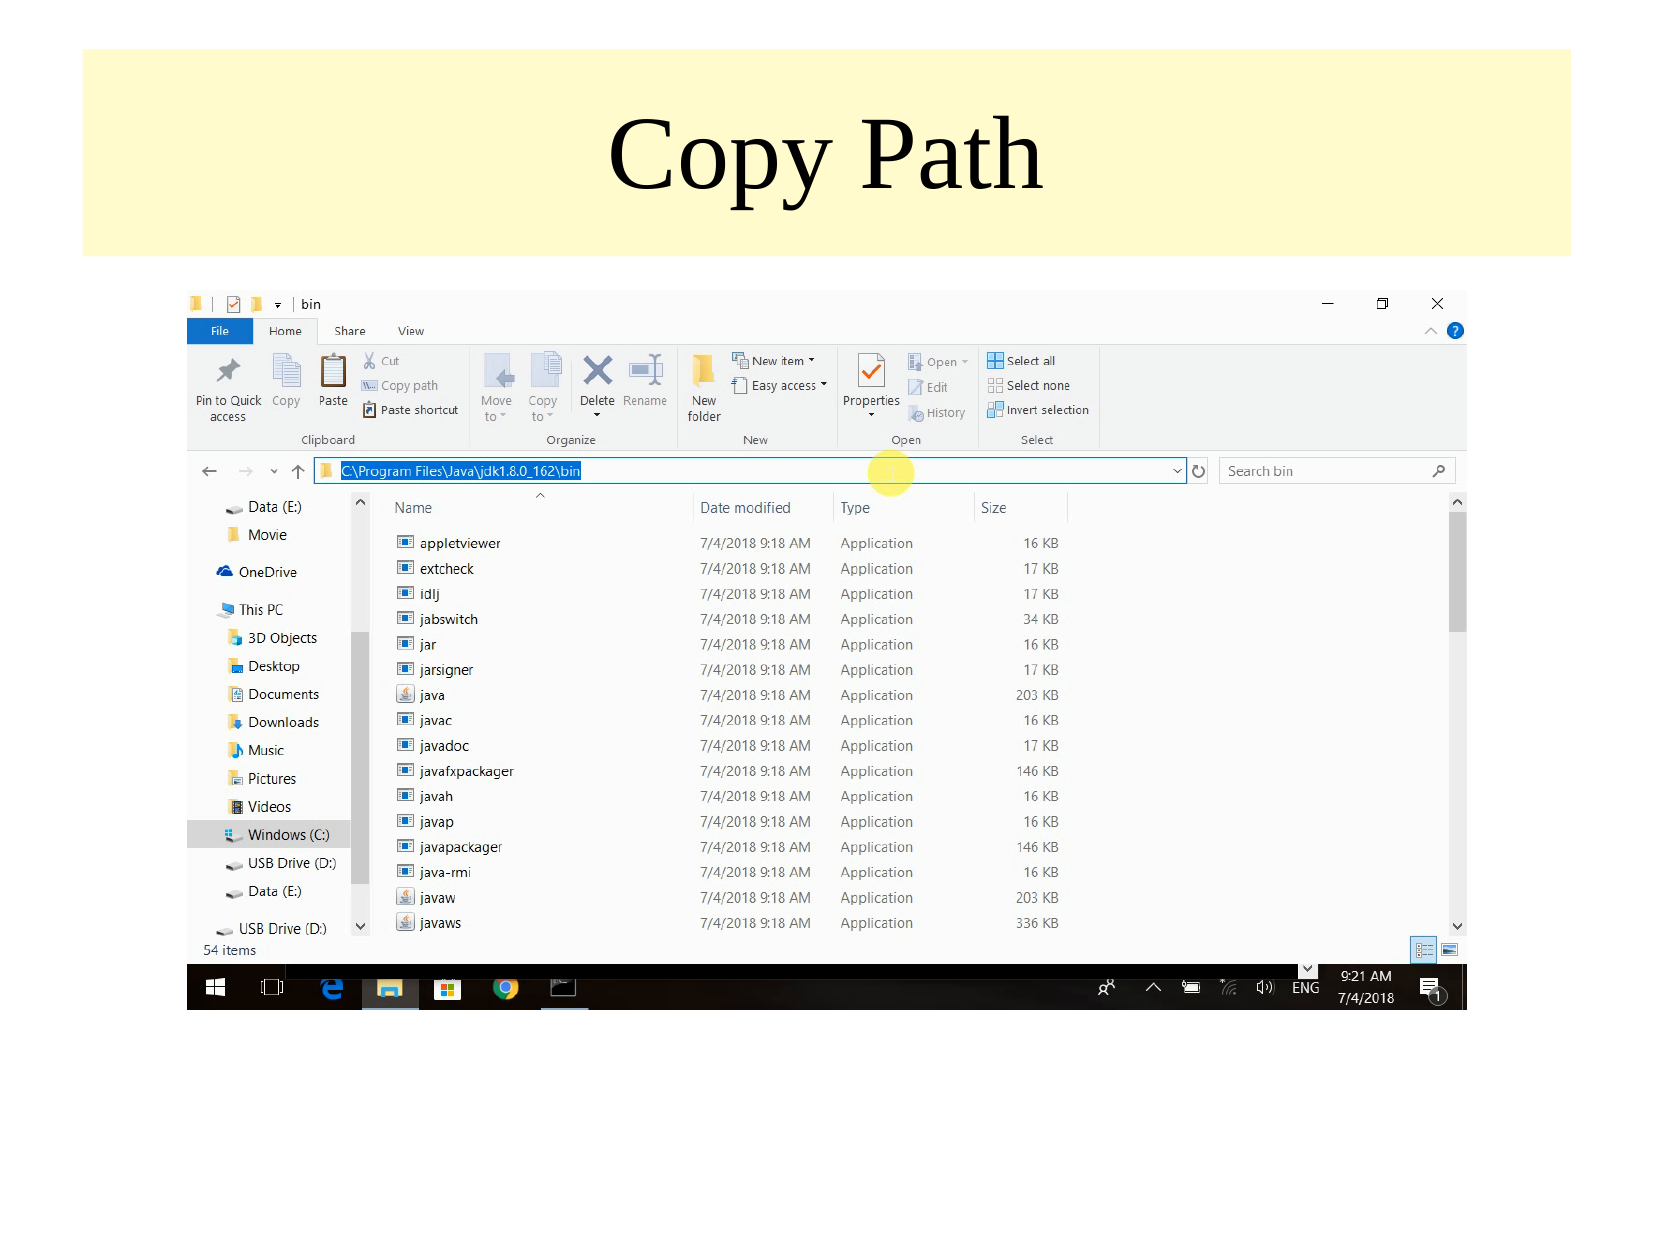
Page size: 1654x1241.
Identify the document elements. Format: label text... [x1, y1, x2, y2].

picture [187, 290, 1467, 1010]
title Copy Path [82, 49, 1571, 257]
